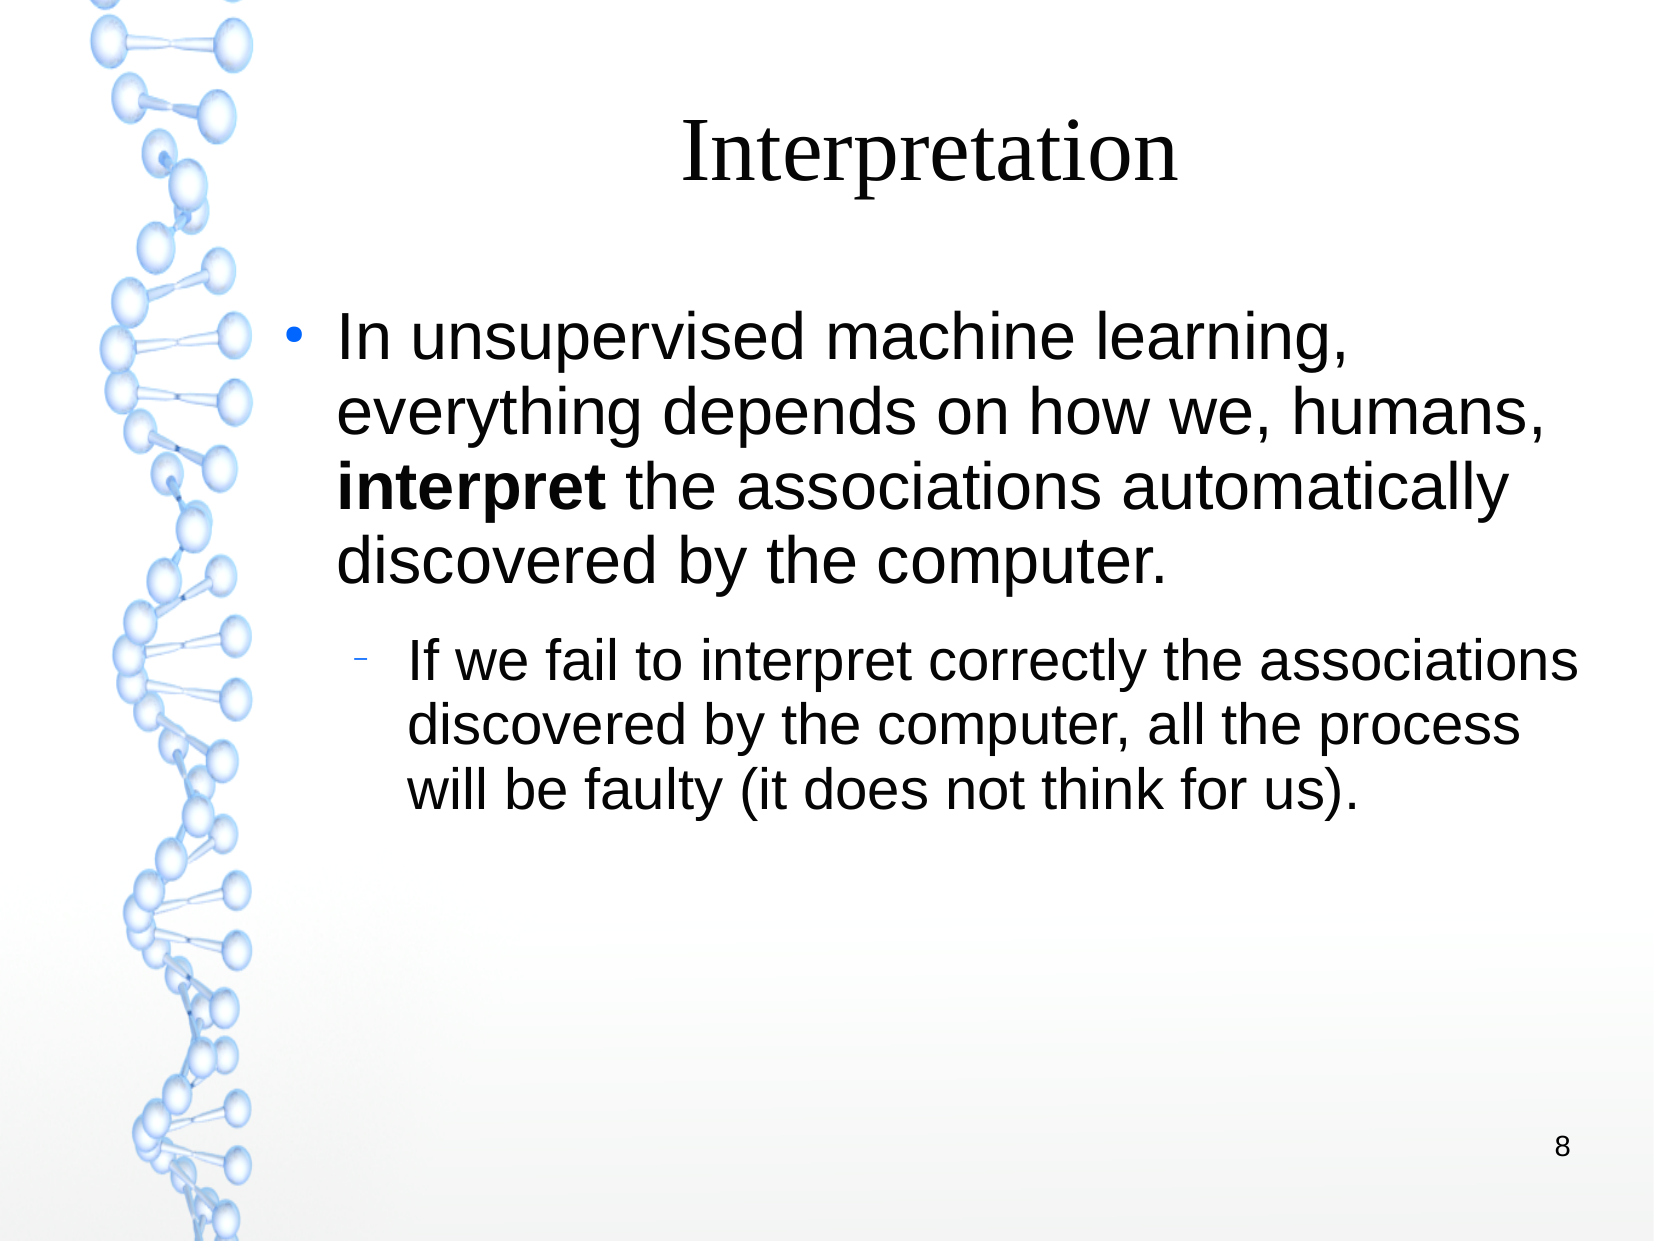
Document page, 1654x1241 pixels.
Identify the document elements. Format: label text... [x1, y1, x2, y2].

title Interpretation [265, 47, 1595, 252]
picture [0, 0, 1654, 1241]
list In unsupervised machine learning, everything depends on how we, humans, interpret the associations automatically discovered by the computer. If we fail to interpret correctly the associations discovered by the computer, all the process will be faulty (it does not think for us). [265, 299, 1595, 1019]
